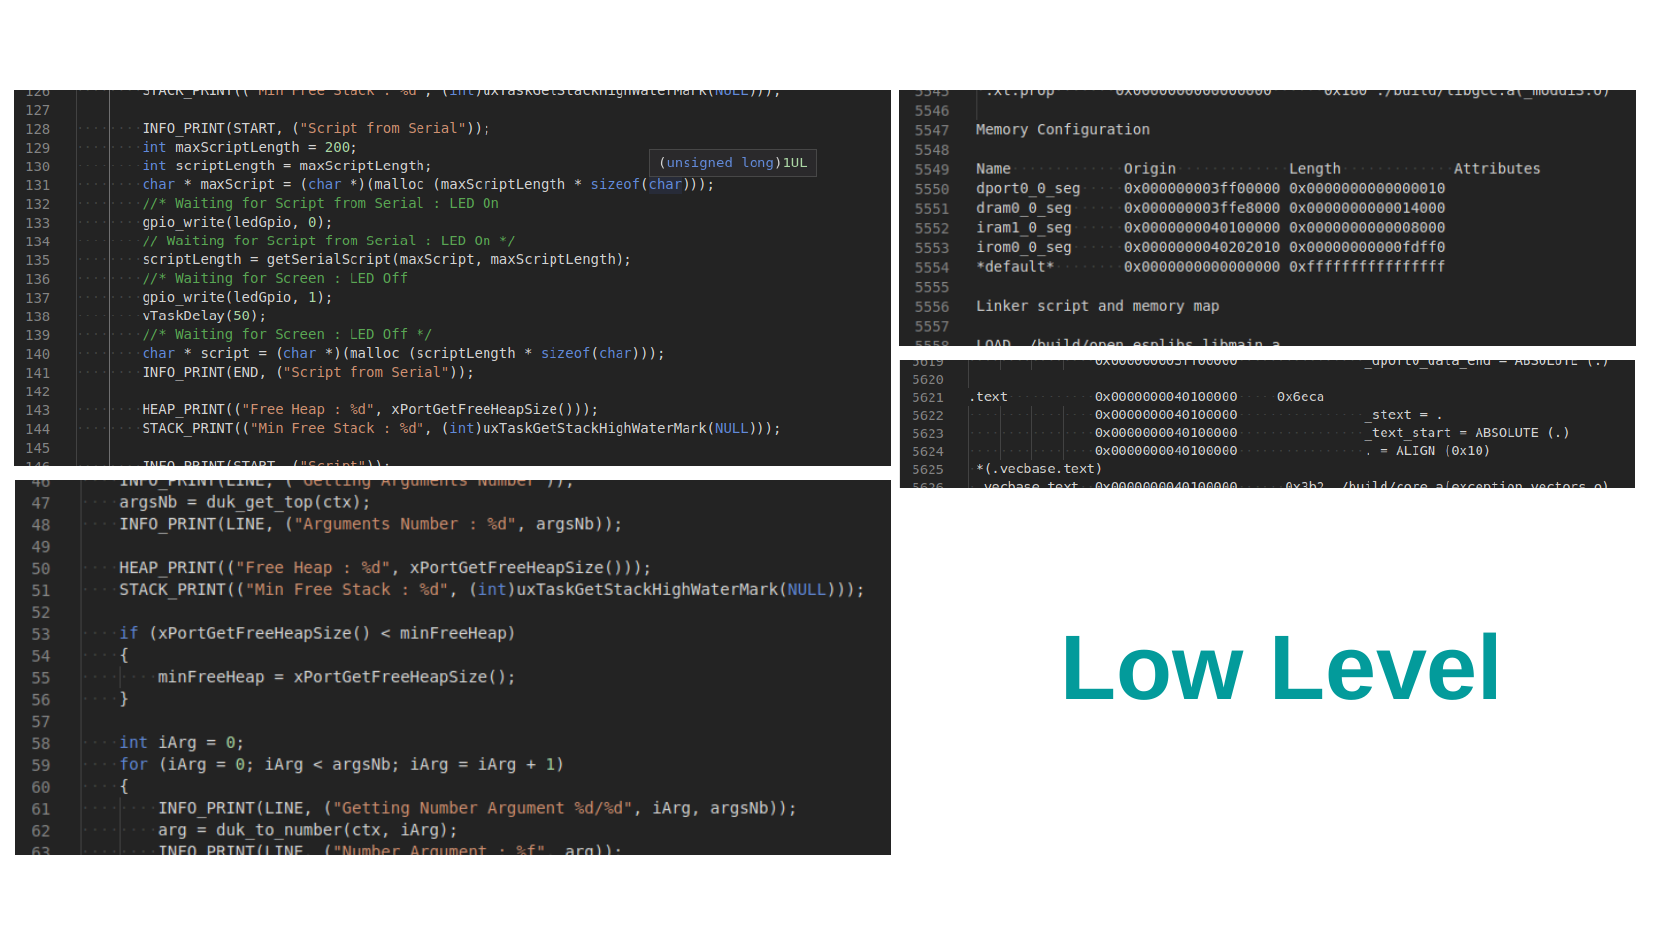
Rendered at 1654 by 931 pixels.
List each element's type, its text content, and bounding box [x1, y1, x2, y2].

title Low Level [1035, 562, 1531, 773]
picture [899, 90, 1636, 346]
picture [899, 360, 1635, 488]
picture [15, 480, 891, 856]
picture [14, 90, 891, 466]
